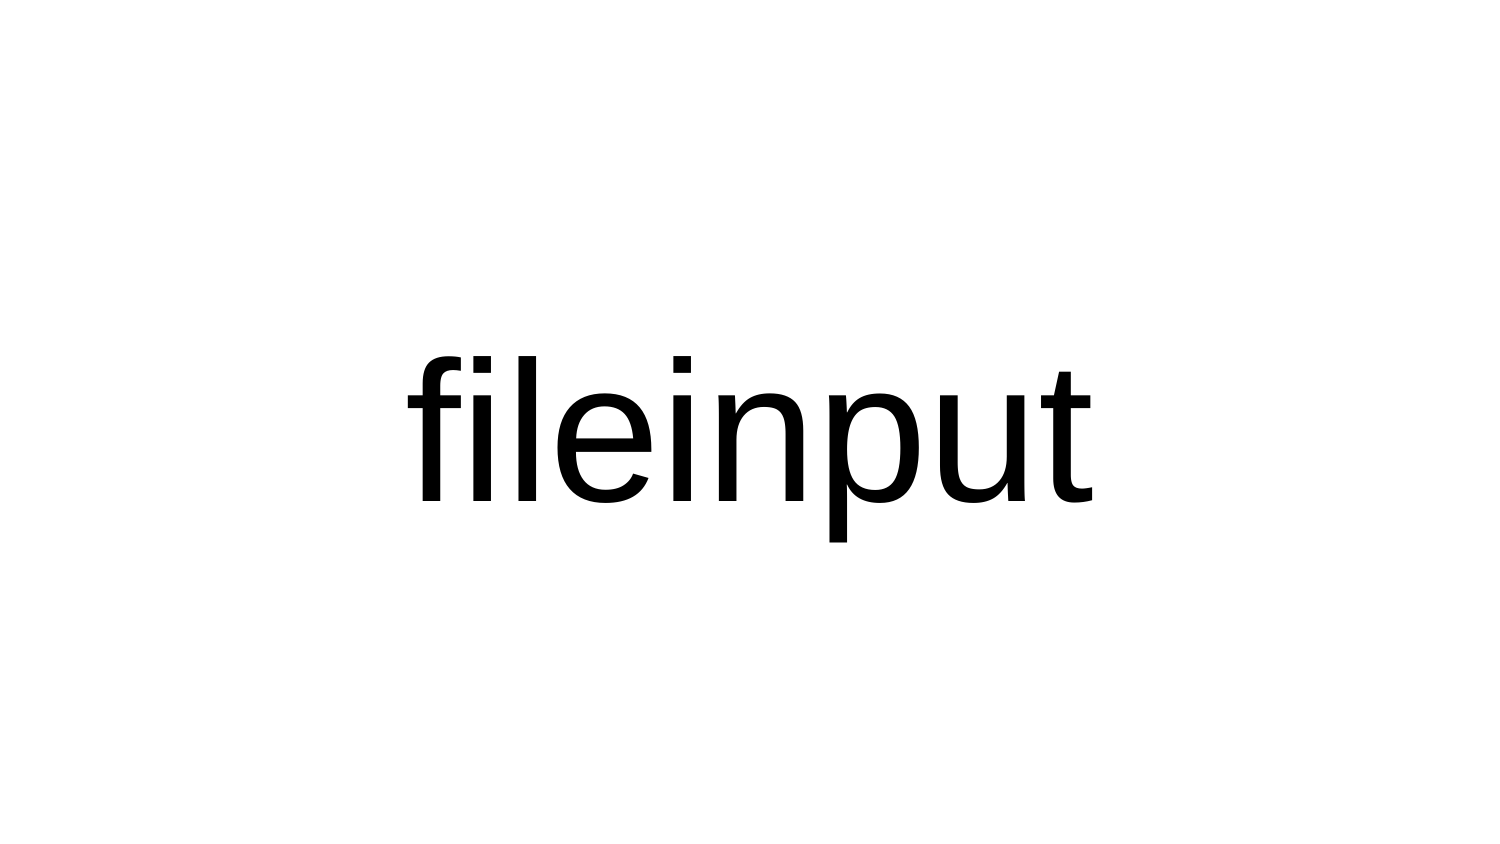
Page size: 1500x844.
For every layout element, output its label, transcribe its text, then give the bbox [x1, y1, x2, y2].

title fileinput [67, 44, 1433, 799]
